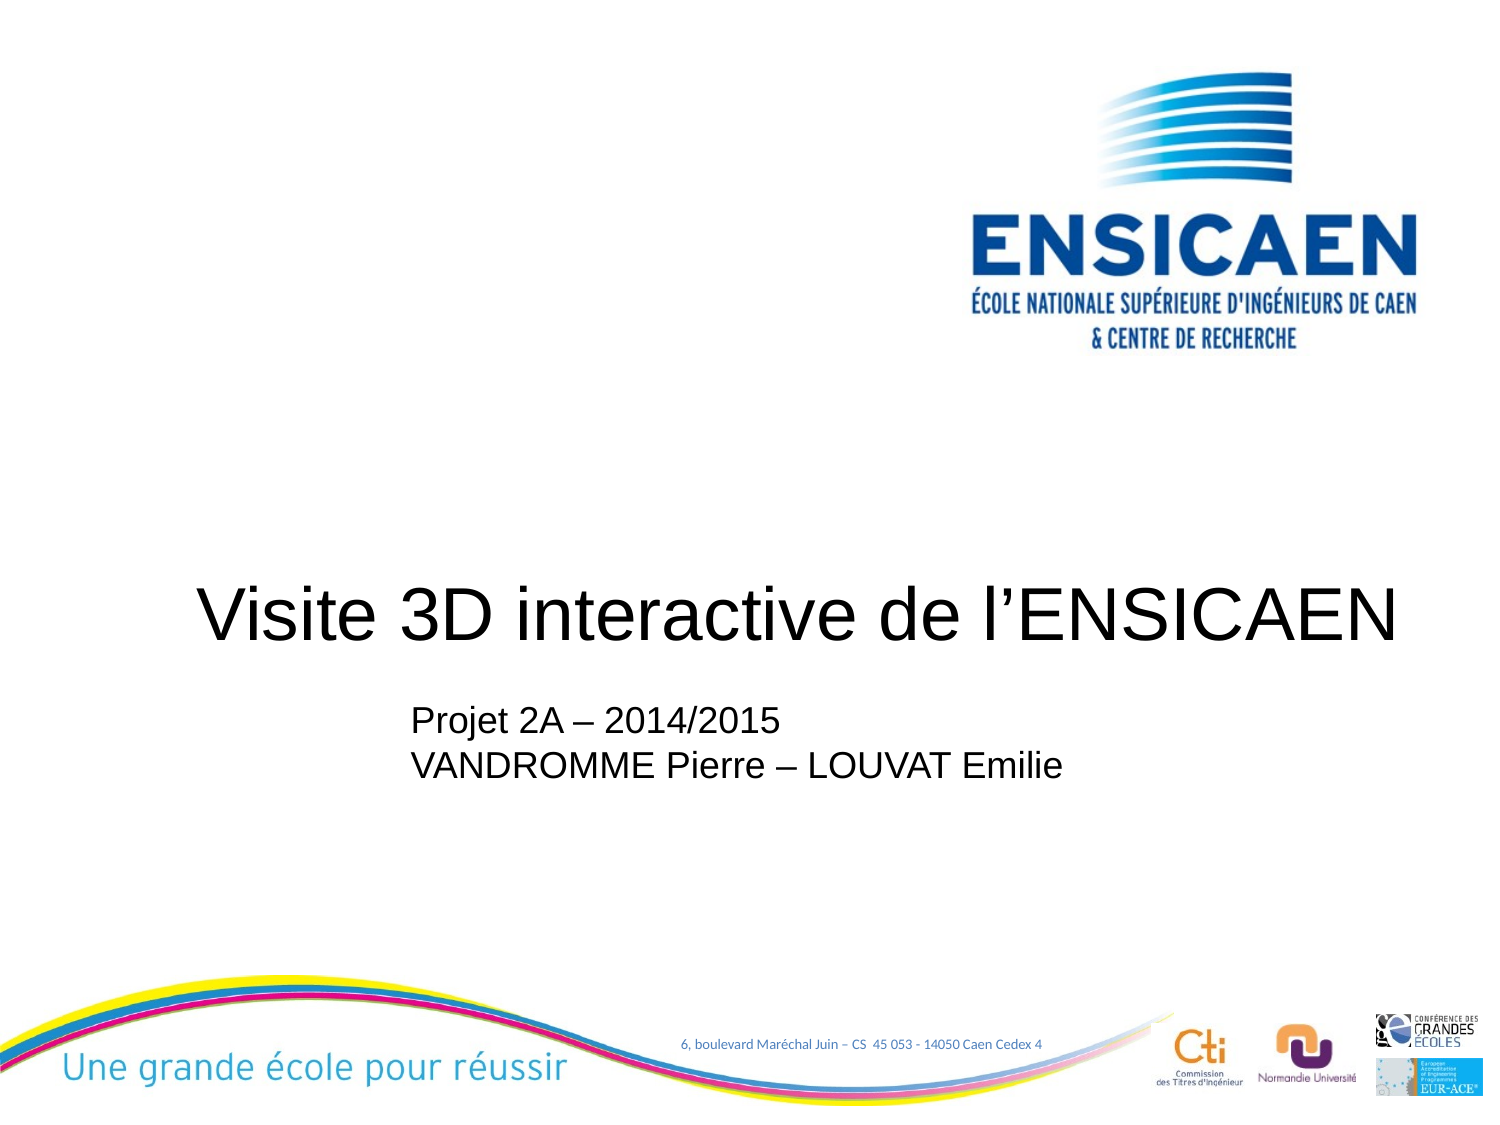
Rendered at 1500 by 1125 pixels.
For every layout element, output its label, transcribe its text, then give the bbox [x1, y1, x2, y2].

title Visite 3D interactive de l’ENSICAEN [171, 550, 1447, 784]
picture [1257, 1023, 1356, 1083]
picture [962, 66, 1427, 356]
text_box Projet 2A – 2014/2015 VANDROMME Pierre – LOUVAT Emilie [395, 680, 1446, 799]
picture [0, 975, 1245, 1106]
picture [1376, 1058, 1478, 1096]
picture [1376, 1014, 1478, 1047]
